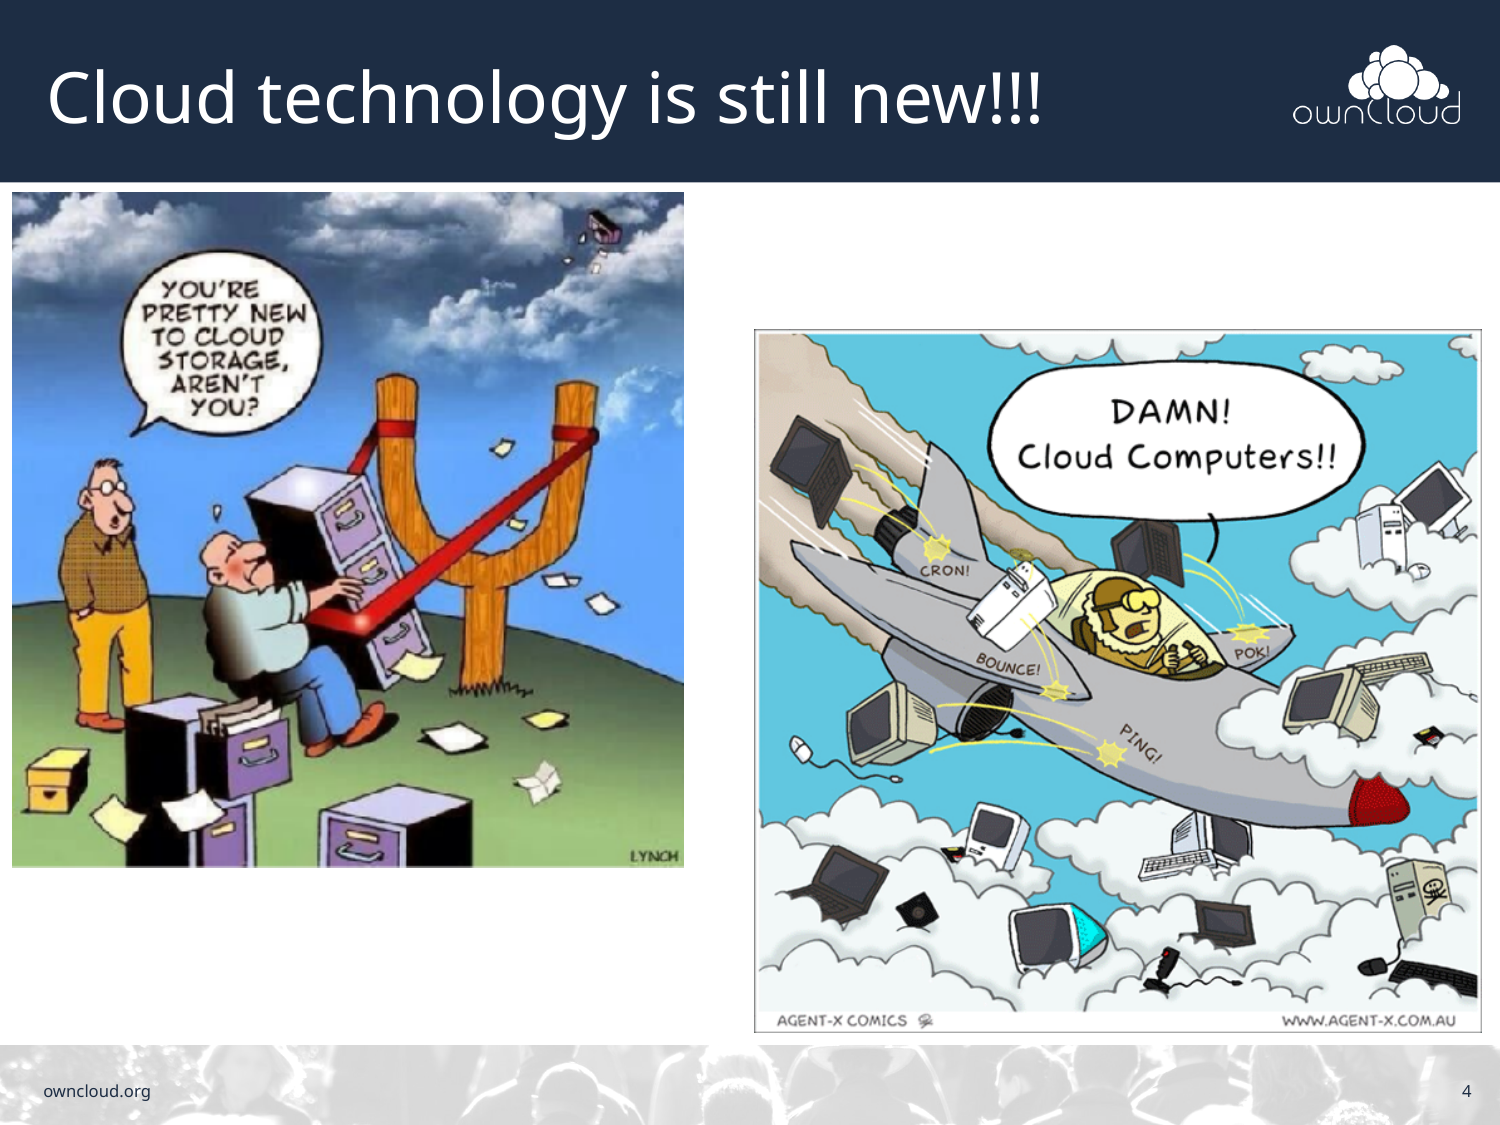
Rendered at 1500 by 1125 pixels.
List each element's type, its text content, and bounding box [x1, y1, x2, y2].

picture [1293, 45, 1460, 124]
title Cloud technology is still new!!! [46, 5, 1258, 187]
picture [12, 192, 684, 869]
picture [754, 329, 1482, 1033]
picture [0, 1045, 1500, 1125]
